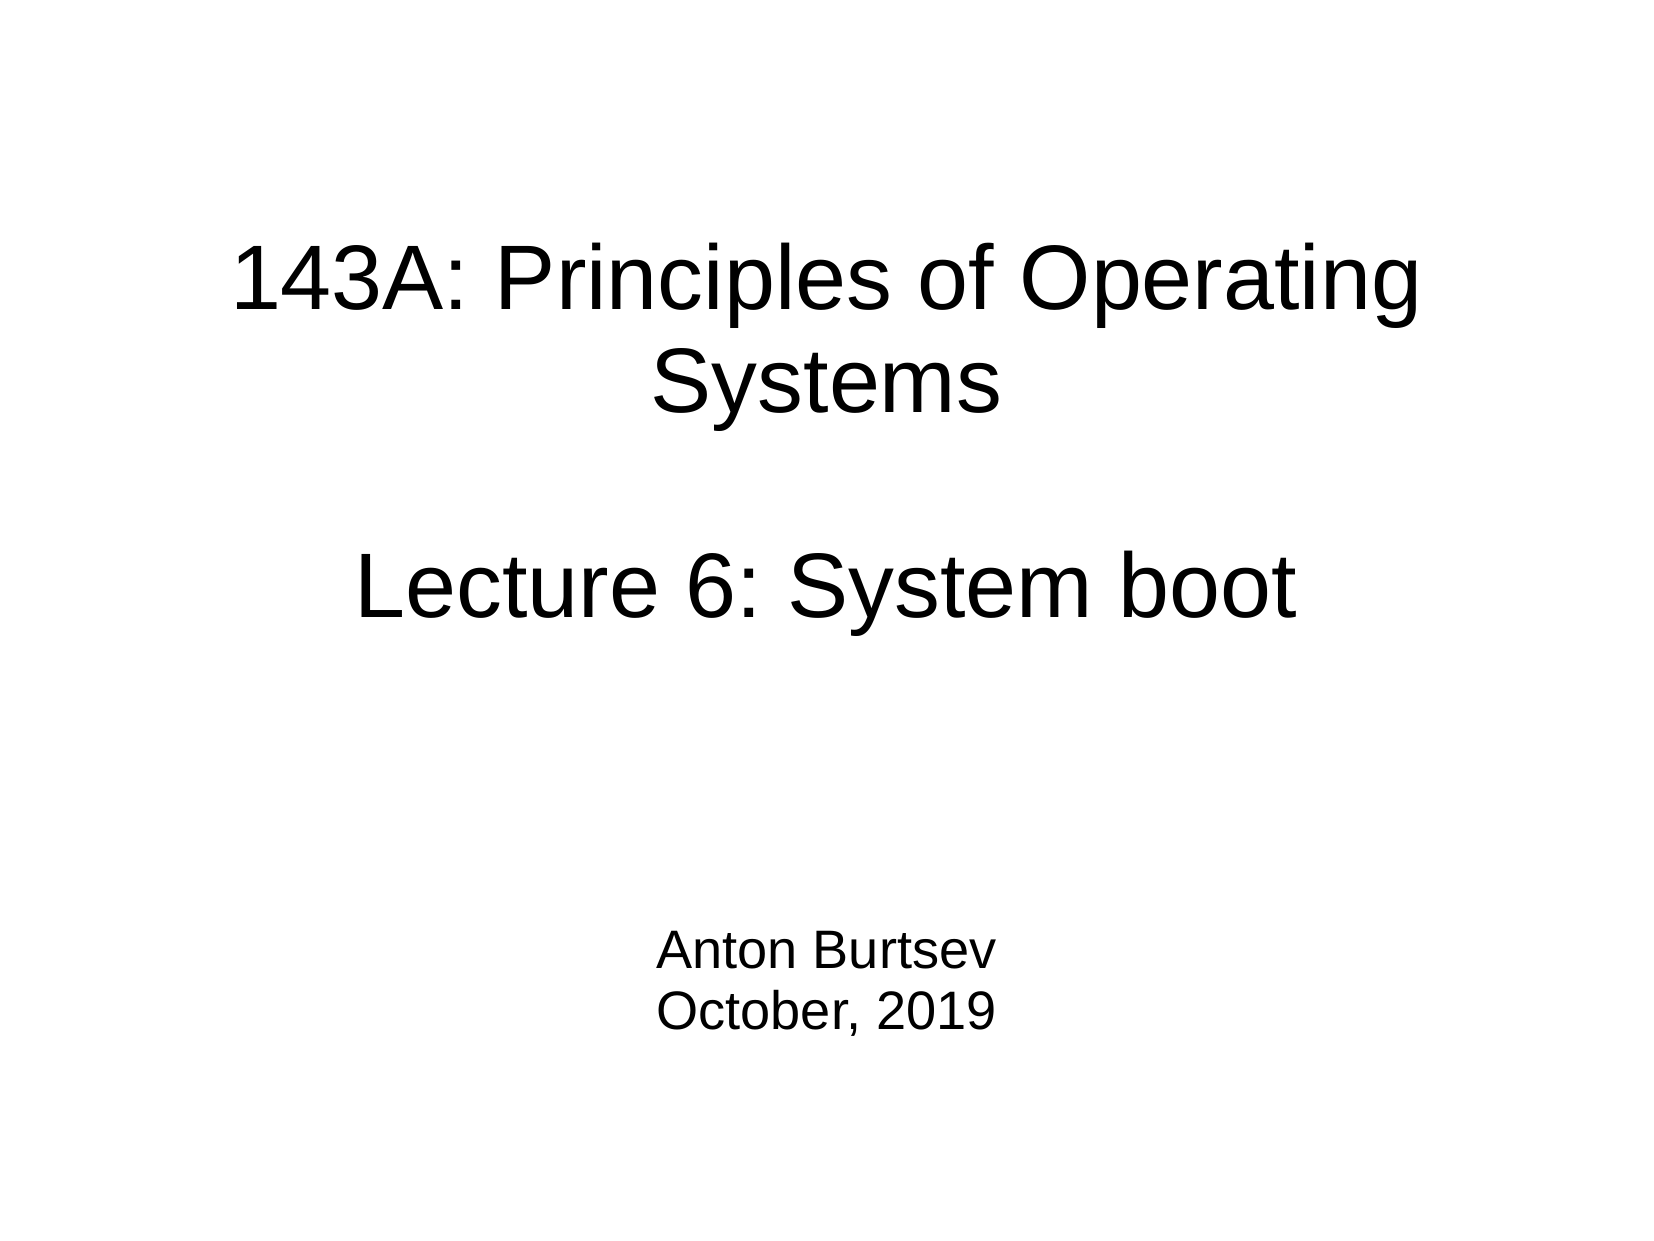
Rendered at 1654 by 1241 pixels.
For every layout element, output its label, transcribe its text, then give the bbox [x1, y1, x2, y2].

subtitle Anton Burtsev October, 2019 [82, 637, 1571, 1109]
title 143A: Principles of Operating Systems Lecture 6: System boot [82, 113, 1571, 637]
